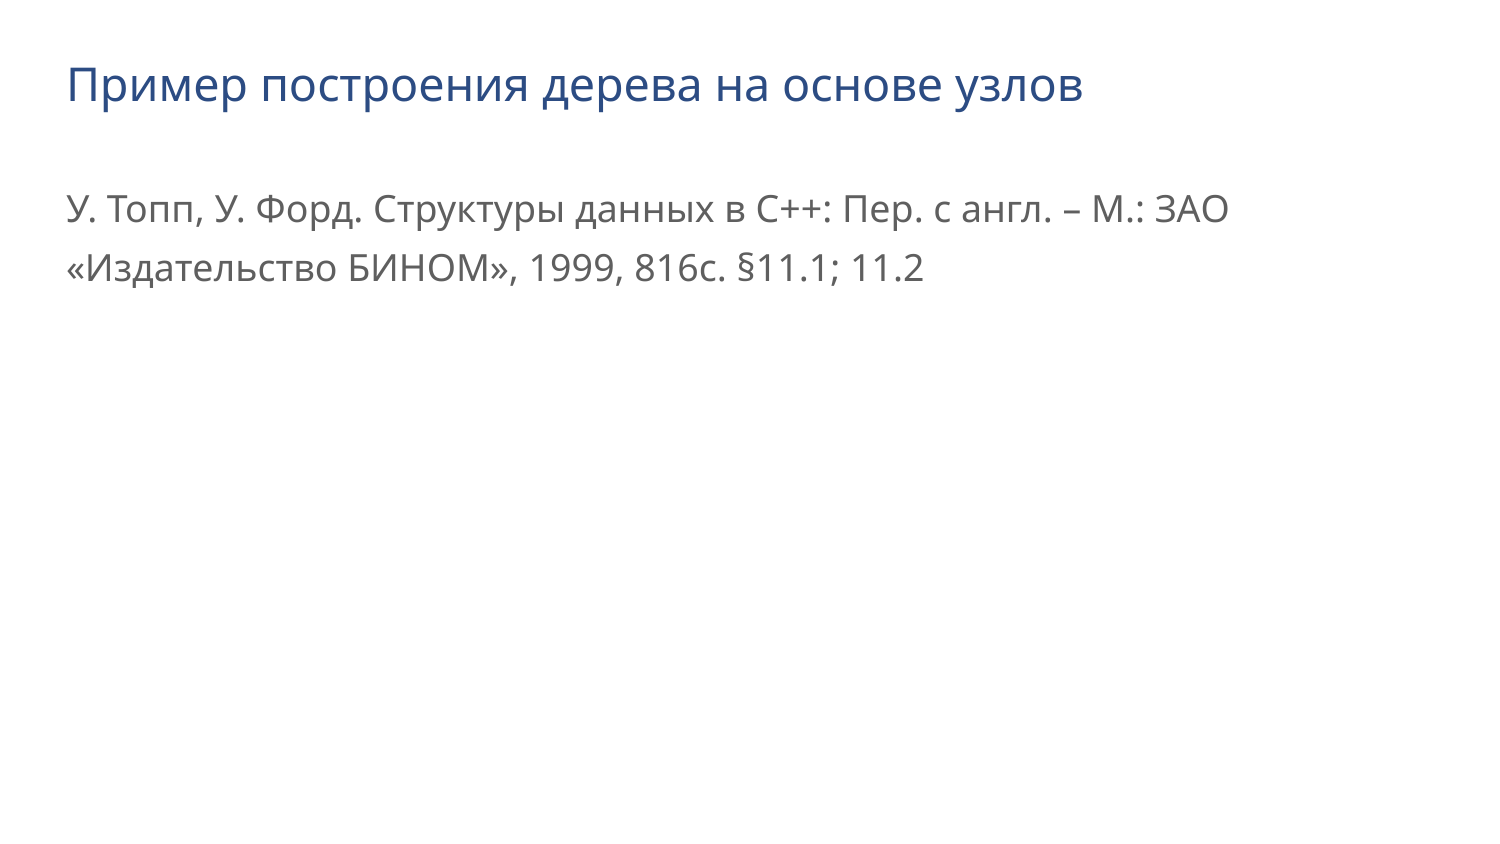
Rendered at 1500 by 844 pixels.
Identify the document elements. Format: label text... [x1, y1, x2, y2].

list У. Топп, У. Форд. Структуры данных в С++: Пер. с англ. – М.: ЗАО «Издательство БИНОМ», 1999, 816с. §11.1; 11.2 [51, 159, 1449, 815]
title Пример построения дерева на основе узлов [51, 36, 1449, 131]
